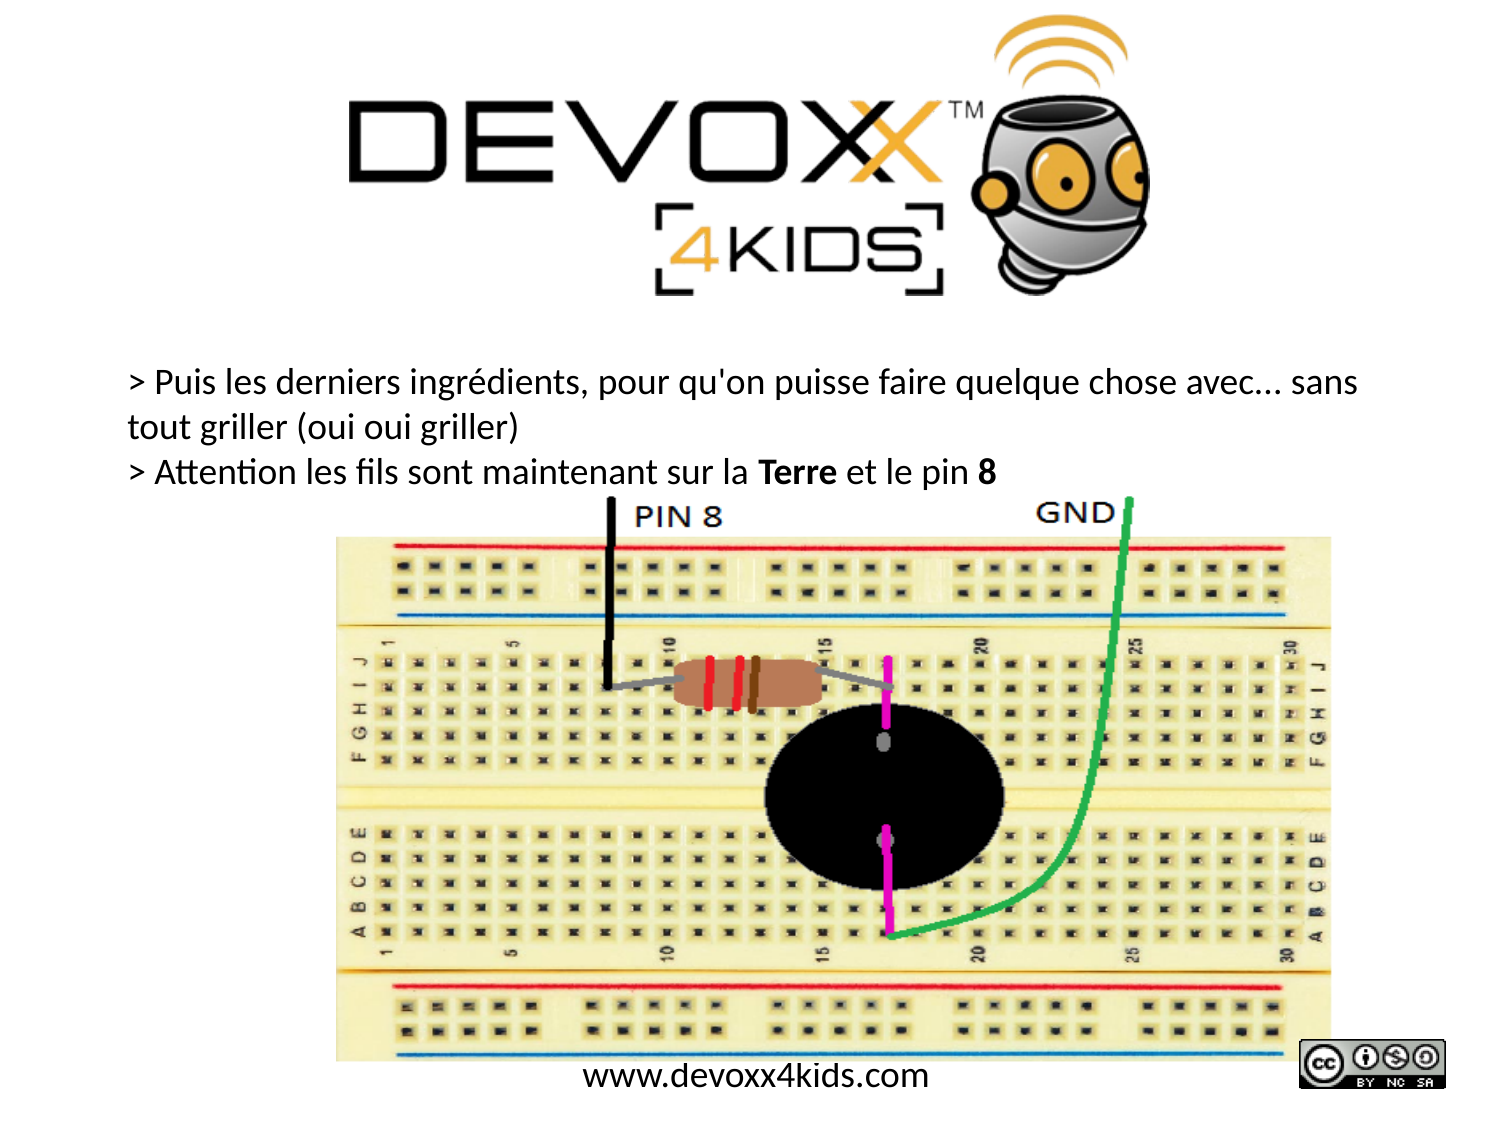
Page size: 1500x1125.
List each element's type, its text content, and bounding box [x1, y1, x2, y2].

picture [349, 14, 1150, 296]
title > Puis les derniers ingrédients, pour qu'on puisse faire quelque chose avec... sans tout griller (oui oui griller) > Attention les fils sont maintenant sur la Terre et le pin 8 [112, 349, 1388, 520]
picture [336, 520, 1446, 1089]
